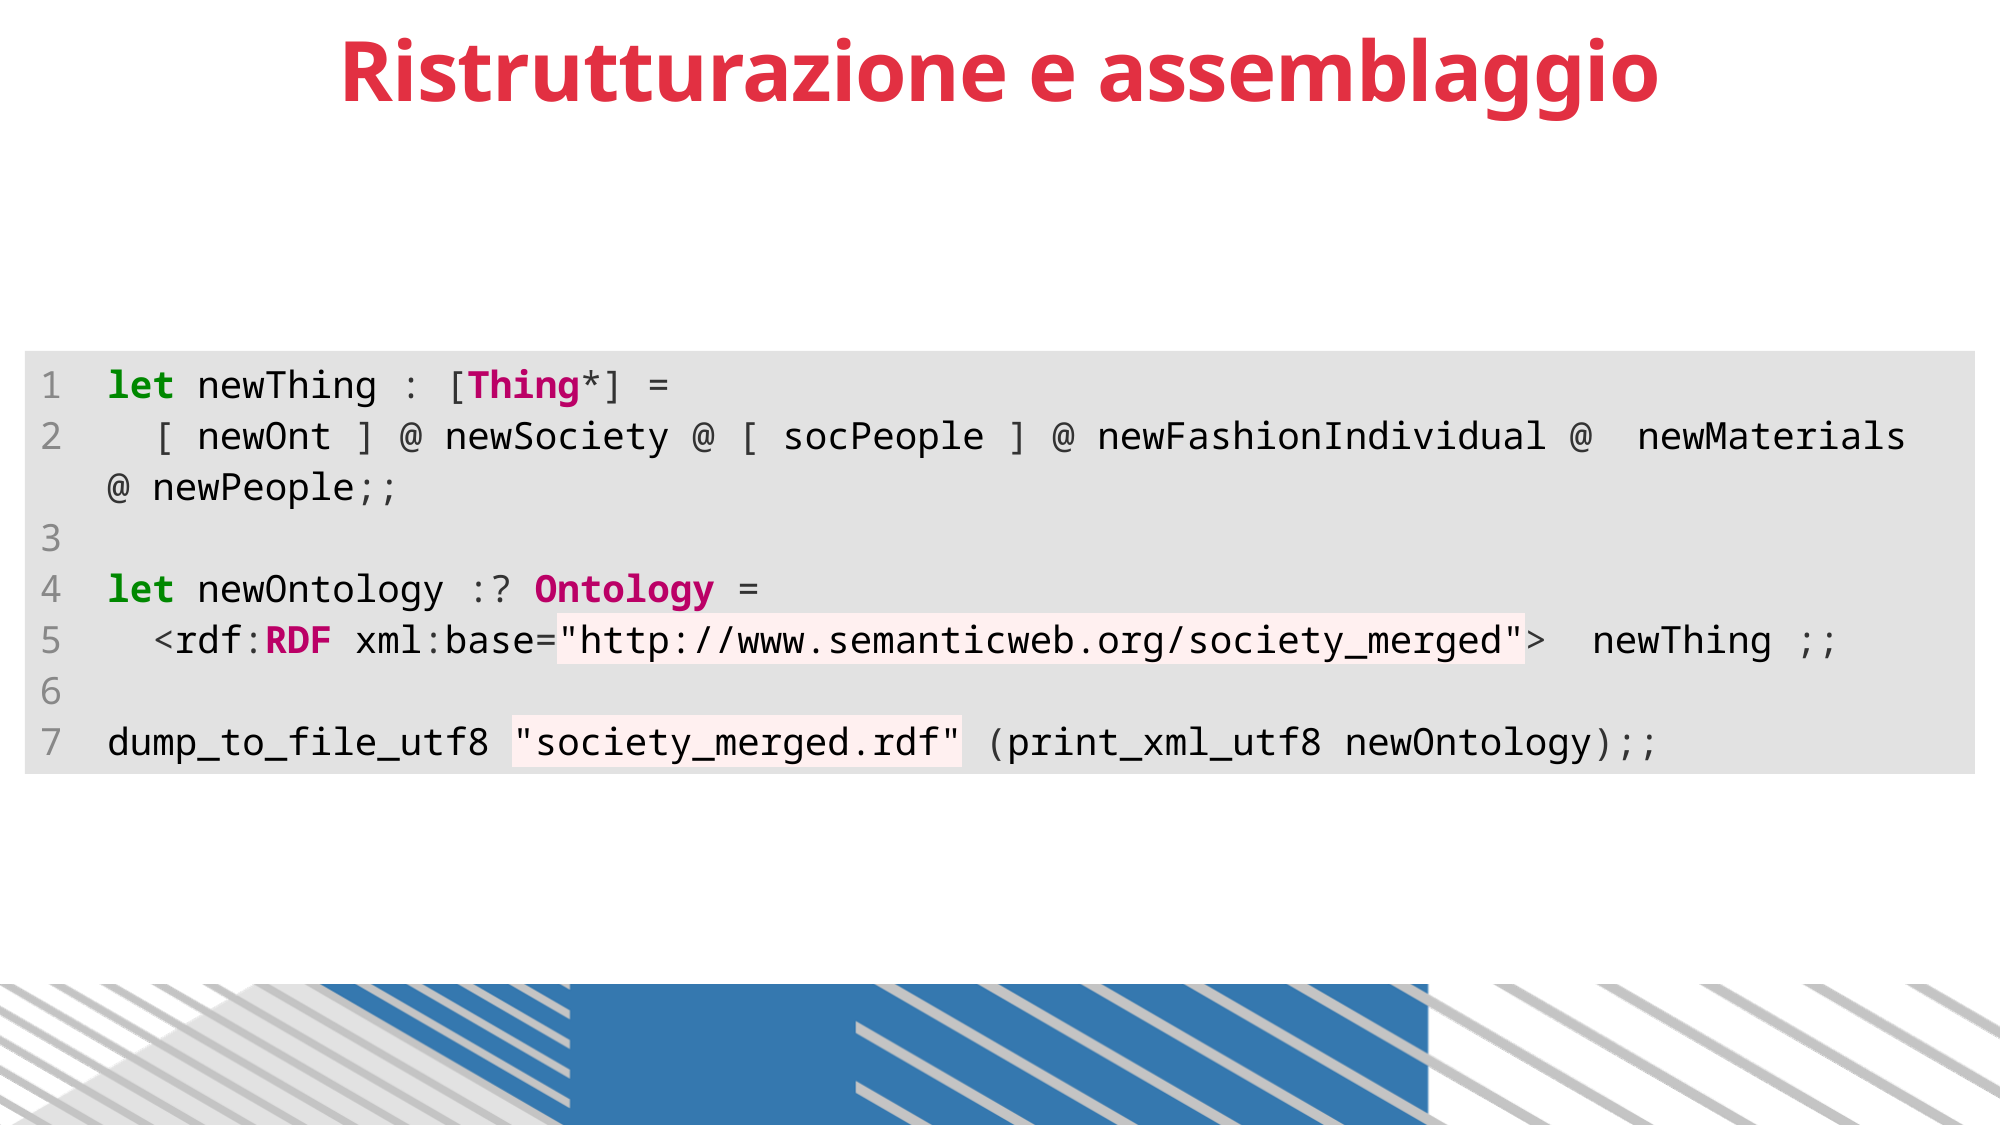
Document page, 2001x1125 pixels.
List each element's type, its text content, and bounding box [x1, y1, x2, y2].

text_box 1 let newThing : [Thing*] = 2 [ newOnt ] @ newSociety @ [ socPeople ] @ newFashionIndividual @ newMaterials @ newPeople;; 3 4 let newOntology :? Ontology = 5 <rdf:RDF xml:base="http://www.semanticweb.org/society_merged"> newThing ;; 6 7 dump_to_file_utf8 "society_merged.rdf" (print_xml_utf8 newOntology);; [24, 350, 1975, 734]
title Ristrutturazione e assemblaggio [0, 11, 2000, 207]
picture [0, 984, 2000, 1125]
